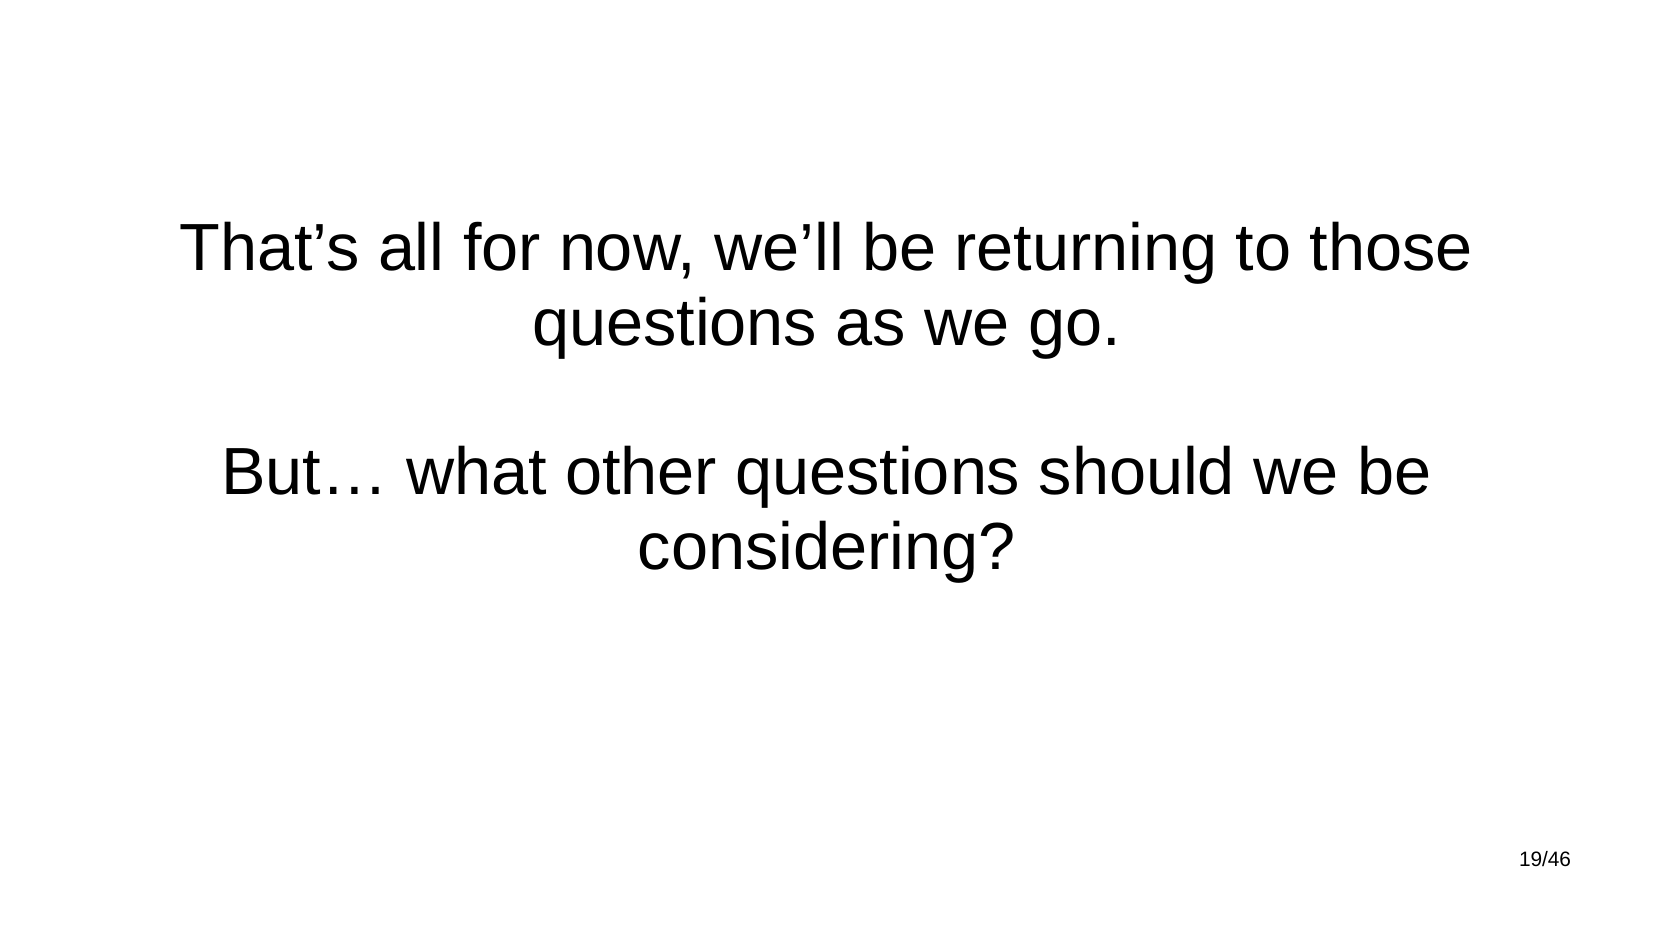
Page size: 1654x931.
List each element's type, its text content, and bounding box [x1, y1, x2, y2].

subtitle That’s all for now, we’ll be returning to those questions as we go. But… what other questions should we be considering? [82, 37, 1571, 757]
